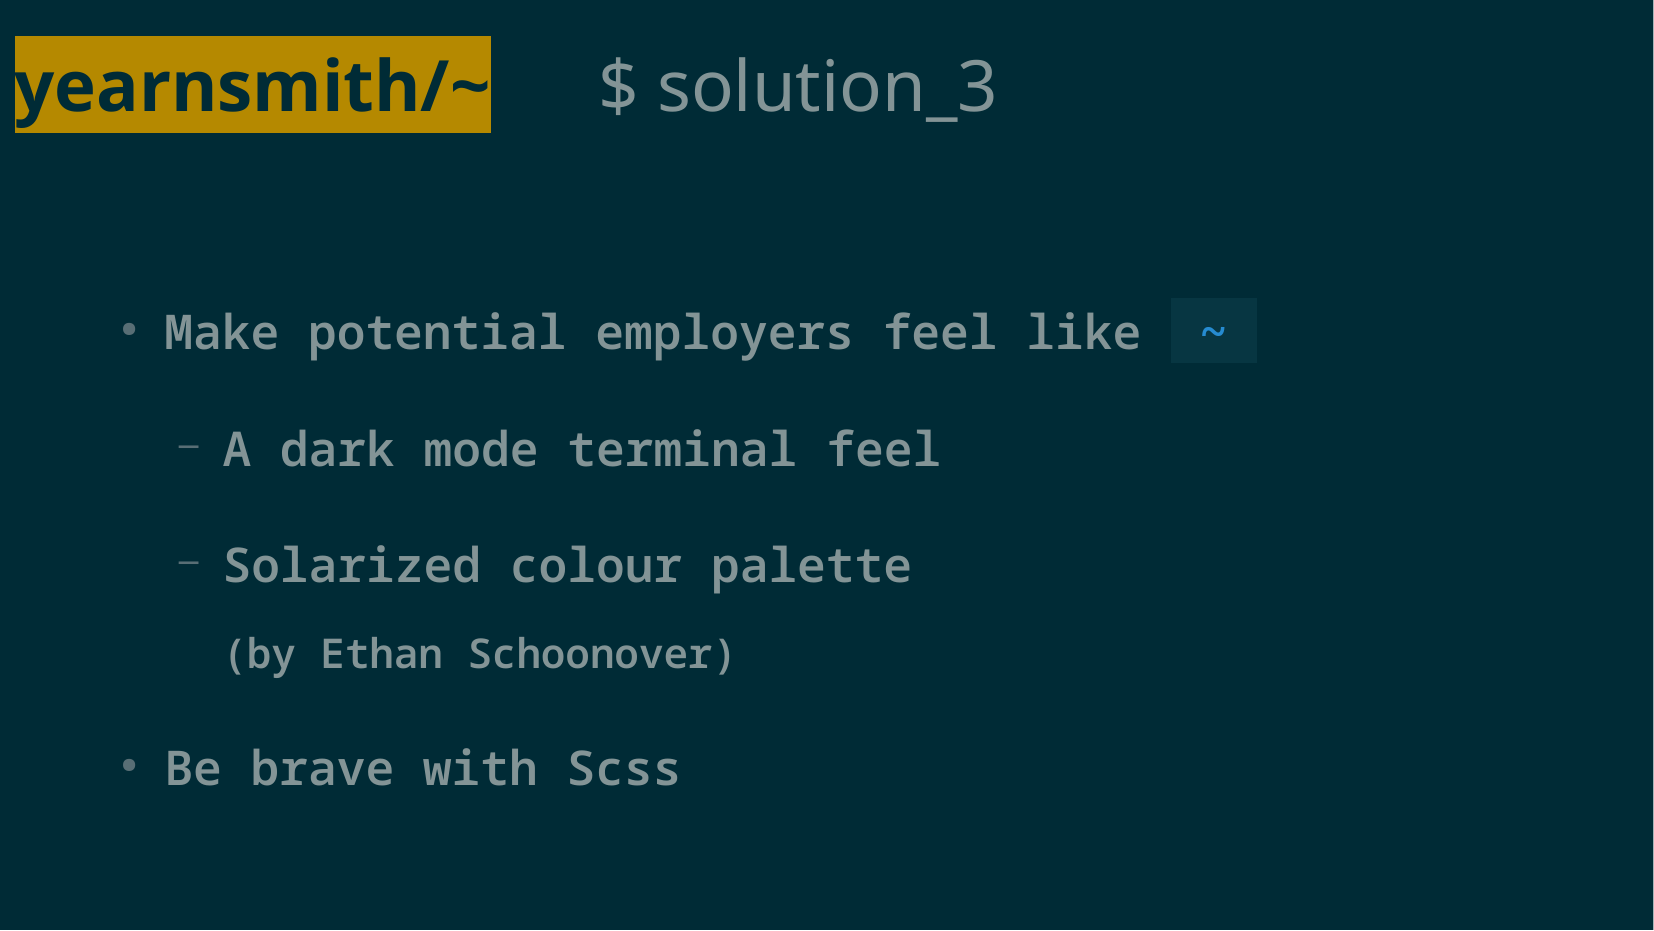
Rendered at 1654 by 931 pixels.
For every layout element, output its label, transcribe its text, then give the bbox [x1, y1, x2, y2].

list Make potential employers feel like ~ A dark mode terminal feel Solarized colour palette (by Ethan Schoonover) Be brave with Scss [106, 265, 1595, 806]
title $ solution_3 [598, 0, 1364, 172]
title Yearnsmith/~ [14, 40, 555, 128]
